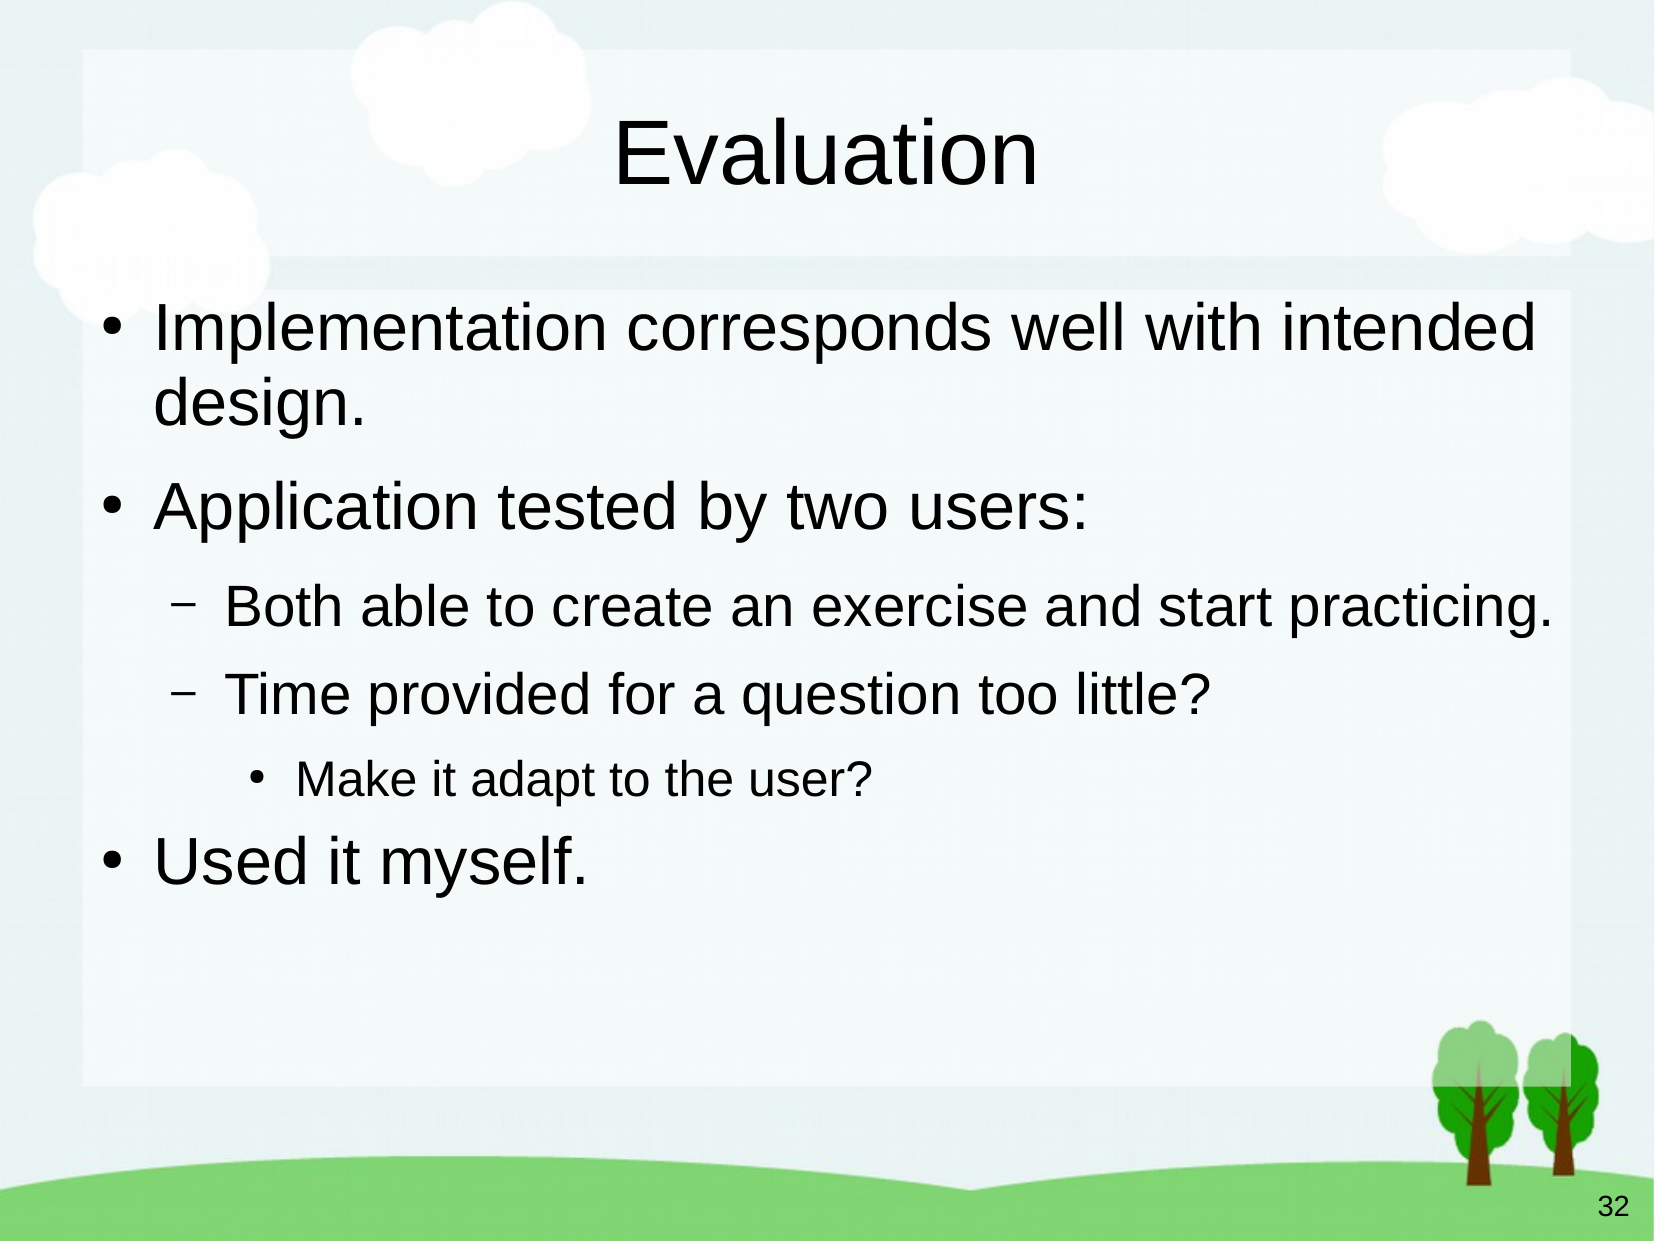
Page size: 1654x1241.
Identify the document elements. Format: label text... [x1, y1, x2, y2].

picture [0, 0, 1654, 1241]
title Evaluation [82, 49, 1571, 257]
list Implementation corresponds well with intended design. Application tested by two users: Both able to create an exercise and start practicing. Time provided for a question too little? Make it adapt to the user? Used it myself. [82, 290, 1571, 1087]
